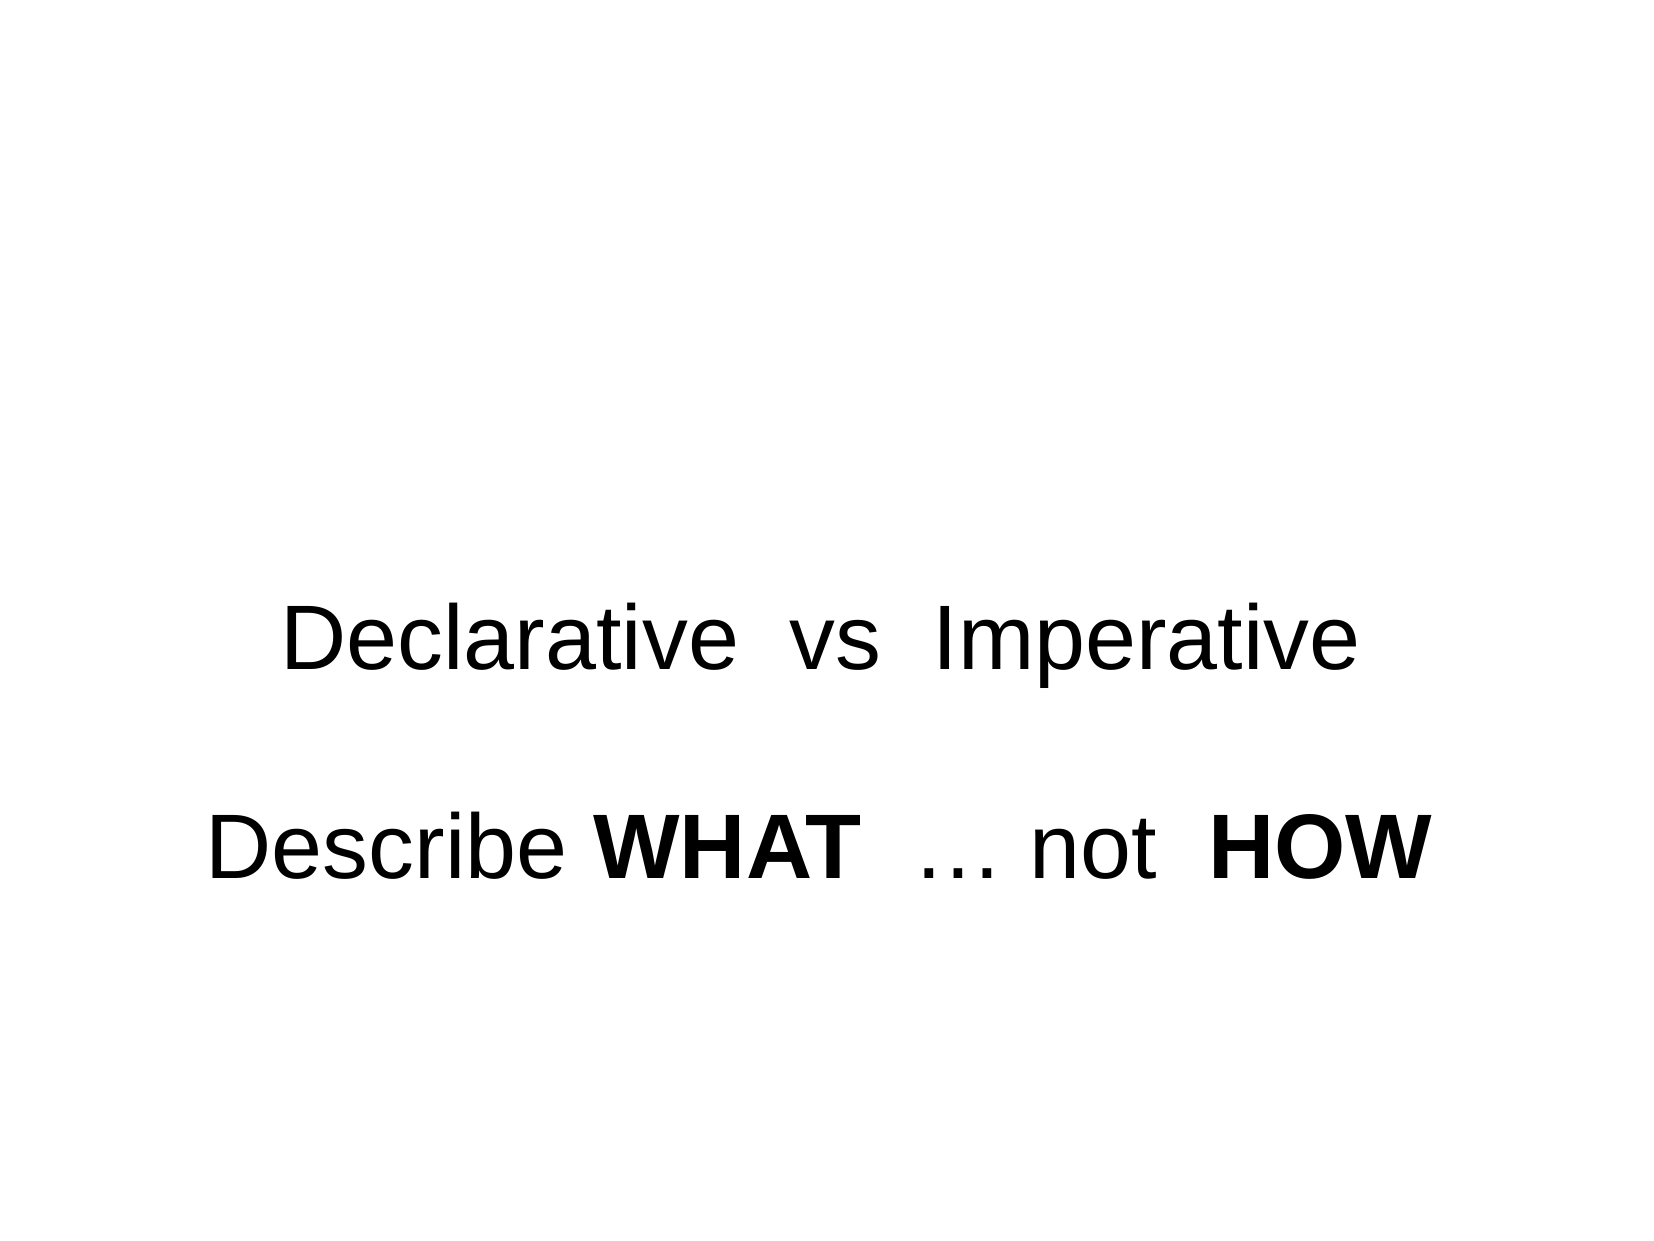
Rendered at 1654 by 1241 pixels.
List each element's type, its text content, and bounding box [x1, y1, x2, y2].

title Describe WHAT … not HOW [75, 743, 1564, 951]
title Declarative vs Imperative [90, 534, 1579, 742]
